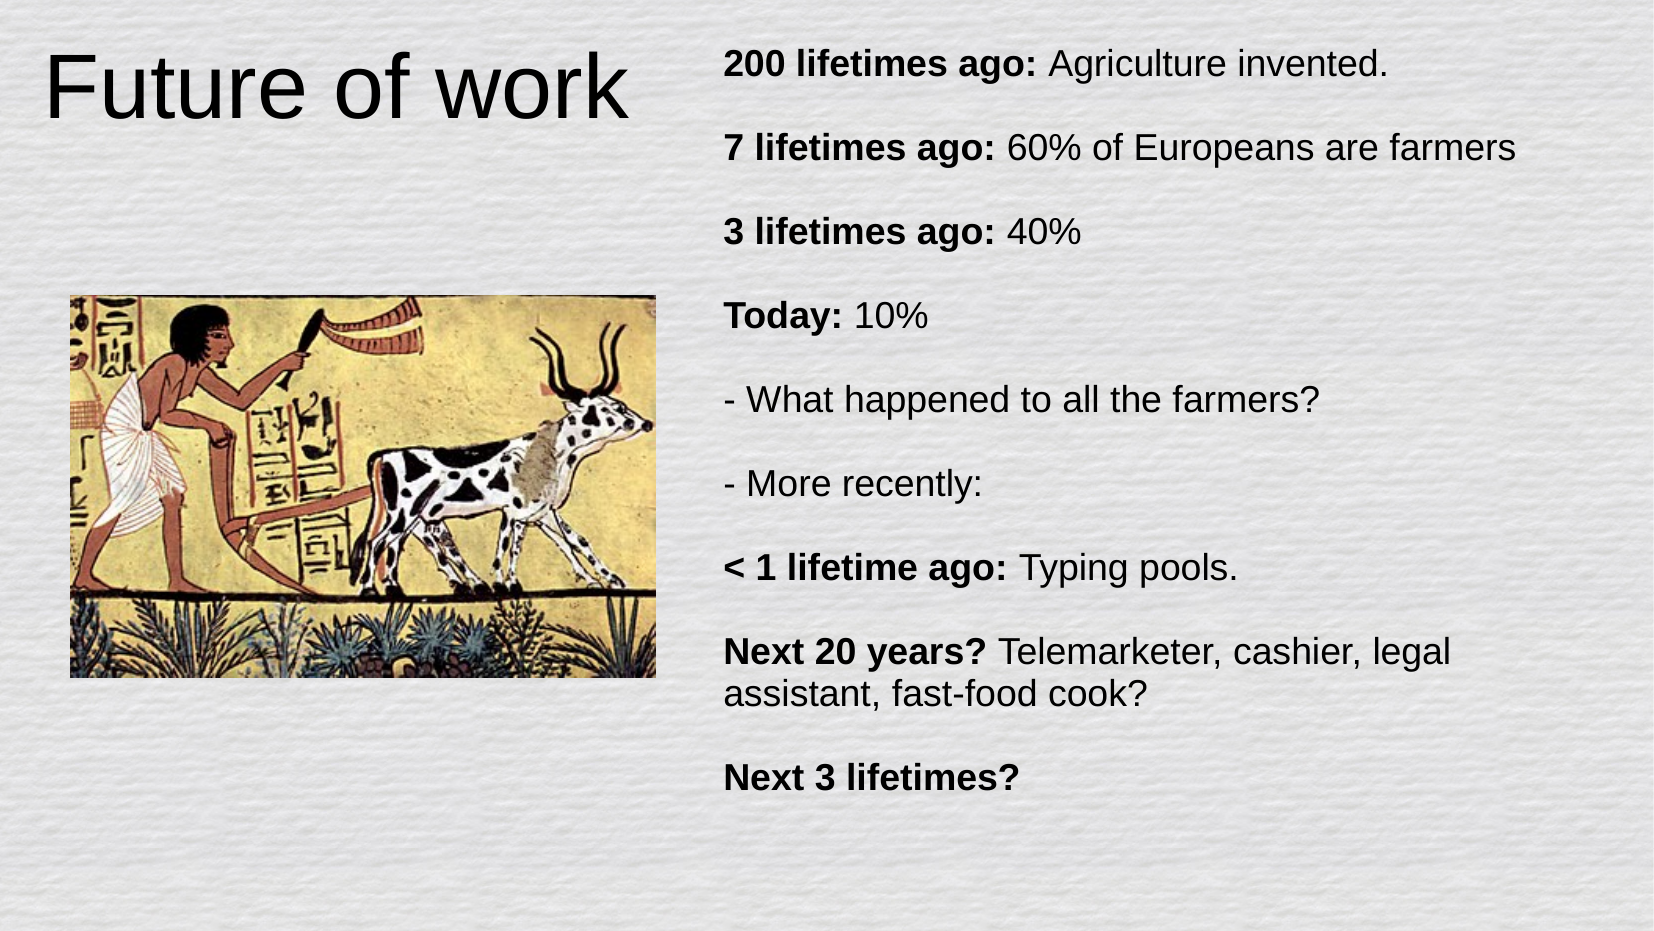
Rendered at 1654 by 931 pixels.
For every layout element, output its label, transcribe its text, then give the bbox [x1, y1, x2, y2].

picture [0, 0, 1654, 931]
title Future of work [0, 0, 697, 189]
text_box 200 lifetimes ago: Agriculture invented. 7 lifetimes ago: 60% of Europeans are farmers 3 lifetimes ago: 40% Today: 10% - What happened to all the farmers? - More recently: < 1 lifetime ago: Typing pools. Next 20 years? Telemarketer, cashier, legal assistant, fast-food cook? Next 3 lifetimes? [708, 35, 1619, 931]
